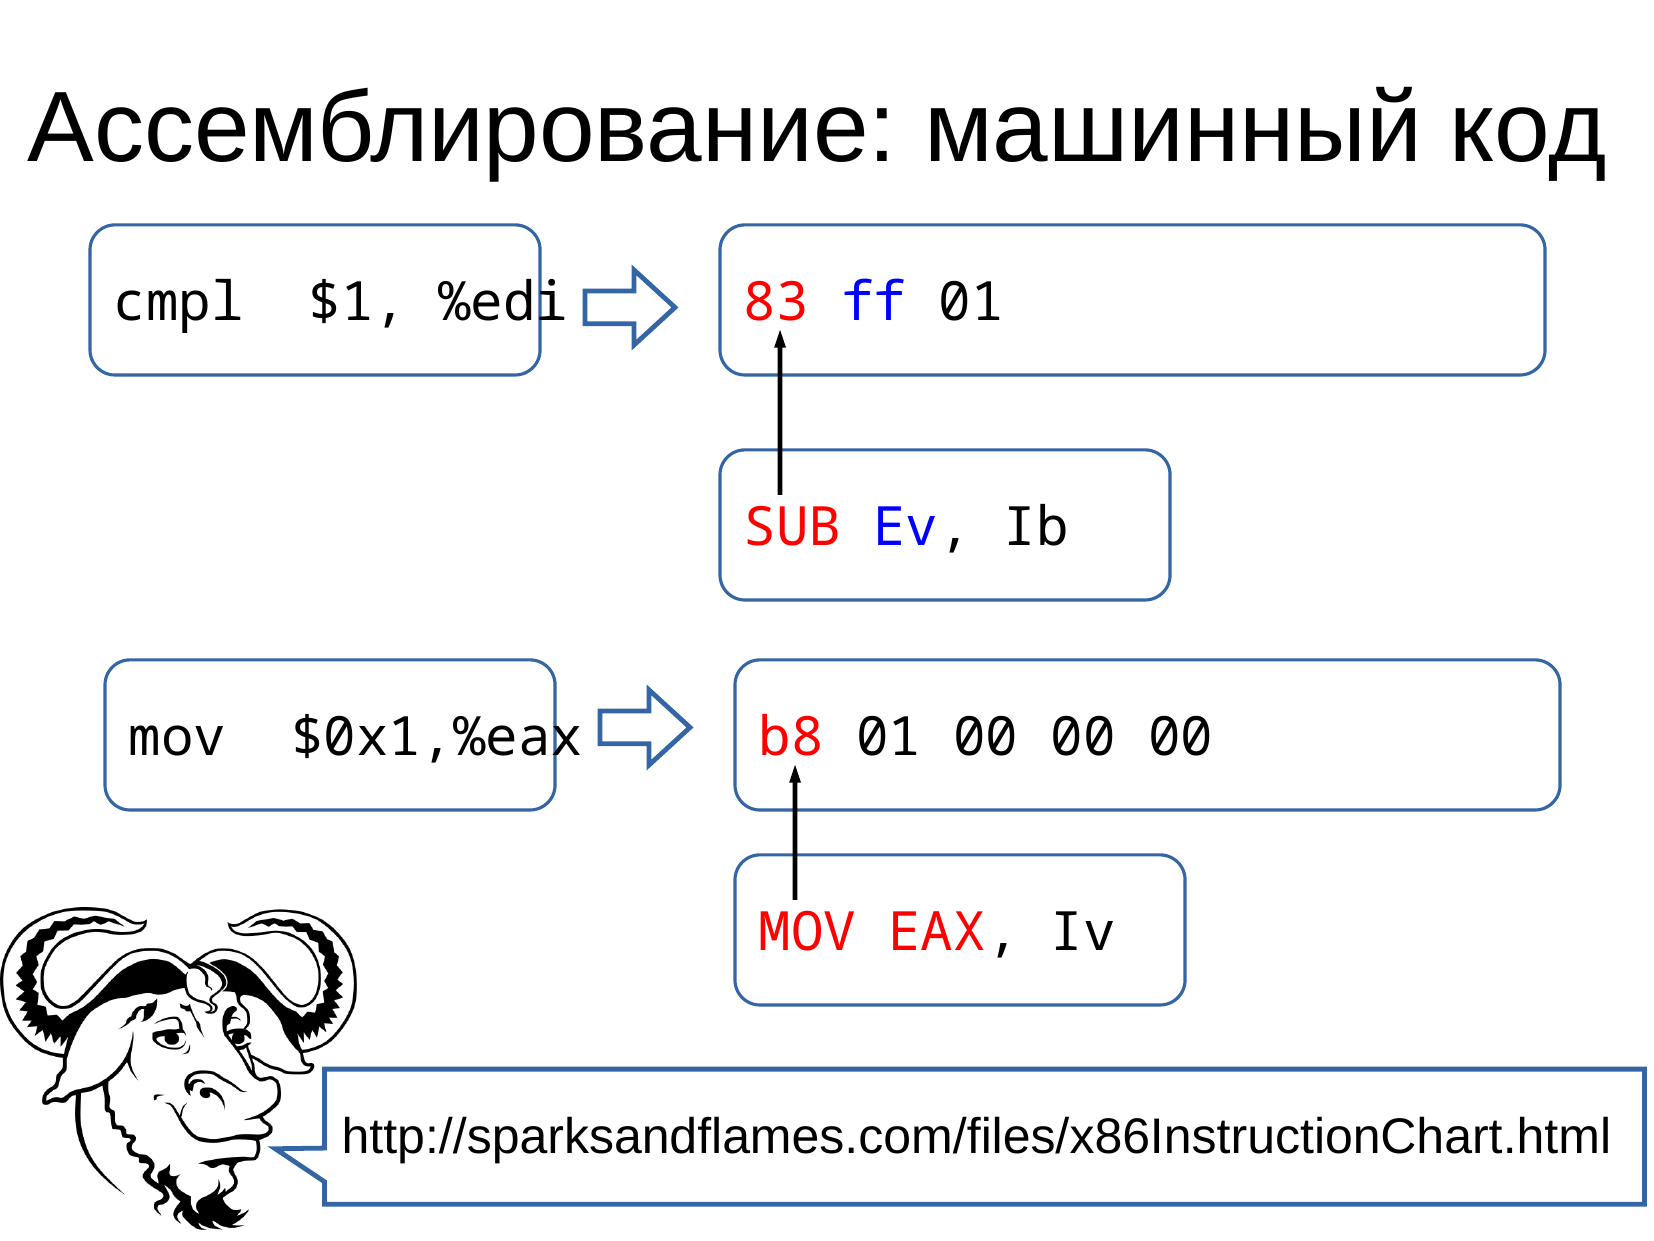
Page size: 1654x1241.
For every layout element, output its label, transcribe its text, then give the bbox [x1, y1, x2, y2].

text_box http://sparksandflames.com/files/x86InstructionChart.html [275, 1069, 1645, 1205]
text_box 83 ff 01 [720, 224, 1546, 376]
text_box [600, 689, 691, 766]
picture [0, 907, 357, 1231]
text_box MOV EAX, Iv [735, 854, 1186, 1006]
text_box b8 01 00 00 00 [735, 659, 1561, 811]
text_box cmpl $1, %edi [90, 224, 541, 376]
text_box SUB Ev, Ib [720, 449, 1171, 601]
title Ассемблирование: машинный код [15, 17, 1621, 226]
text_box mov $0x1,%eax [105, 659, 556, 811]
text_box [585, 269, 676, 346]
